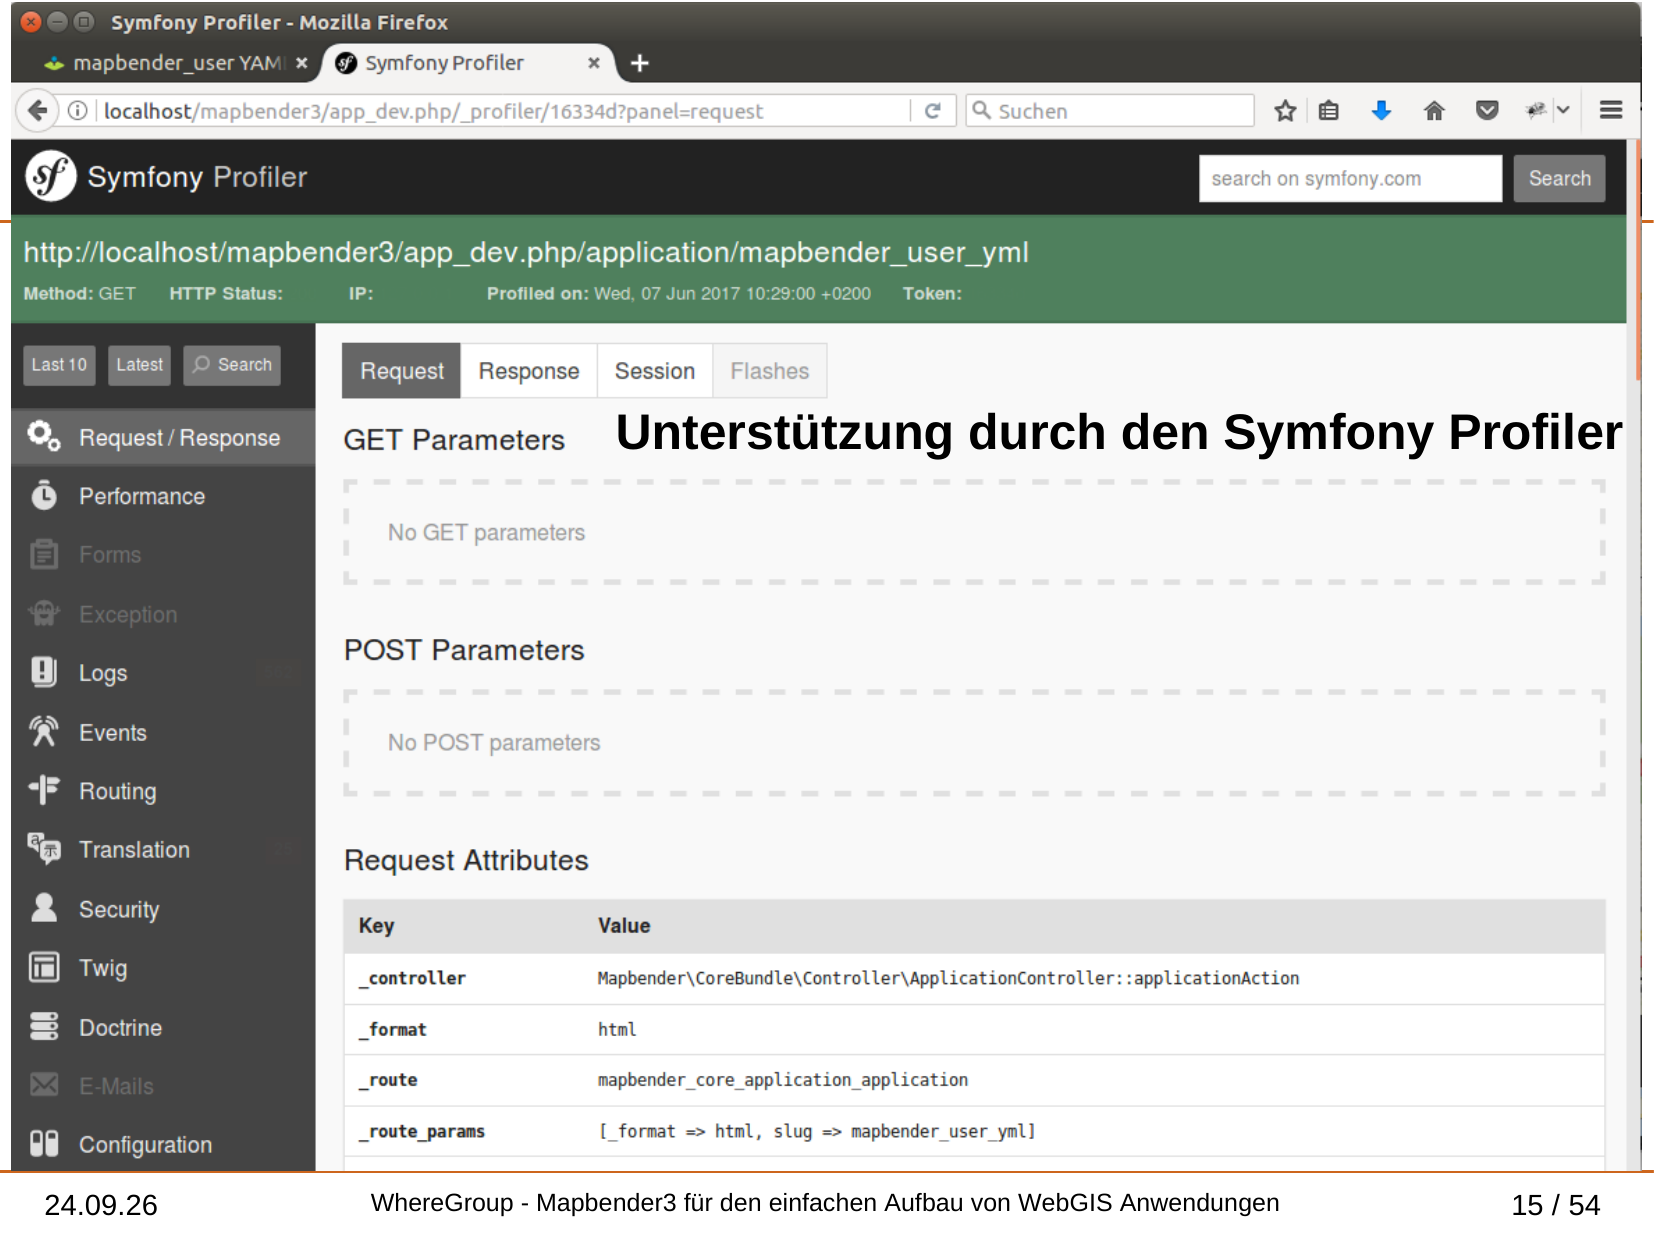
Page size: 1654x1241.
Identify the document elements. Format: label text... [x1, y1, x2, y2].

title Unterstützung durch den Symfony Profiler [265, 385, 1625, 479]
picture [11, 2, 1642, 1171]
